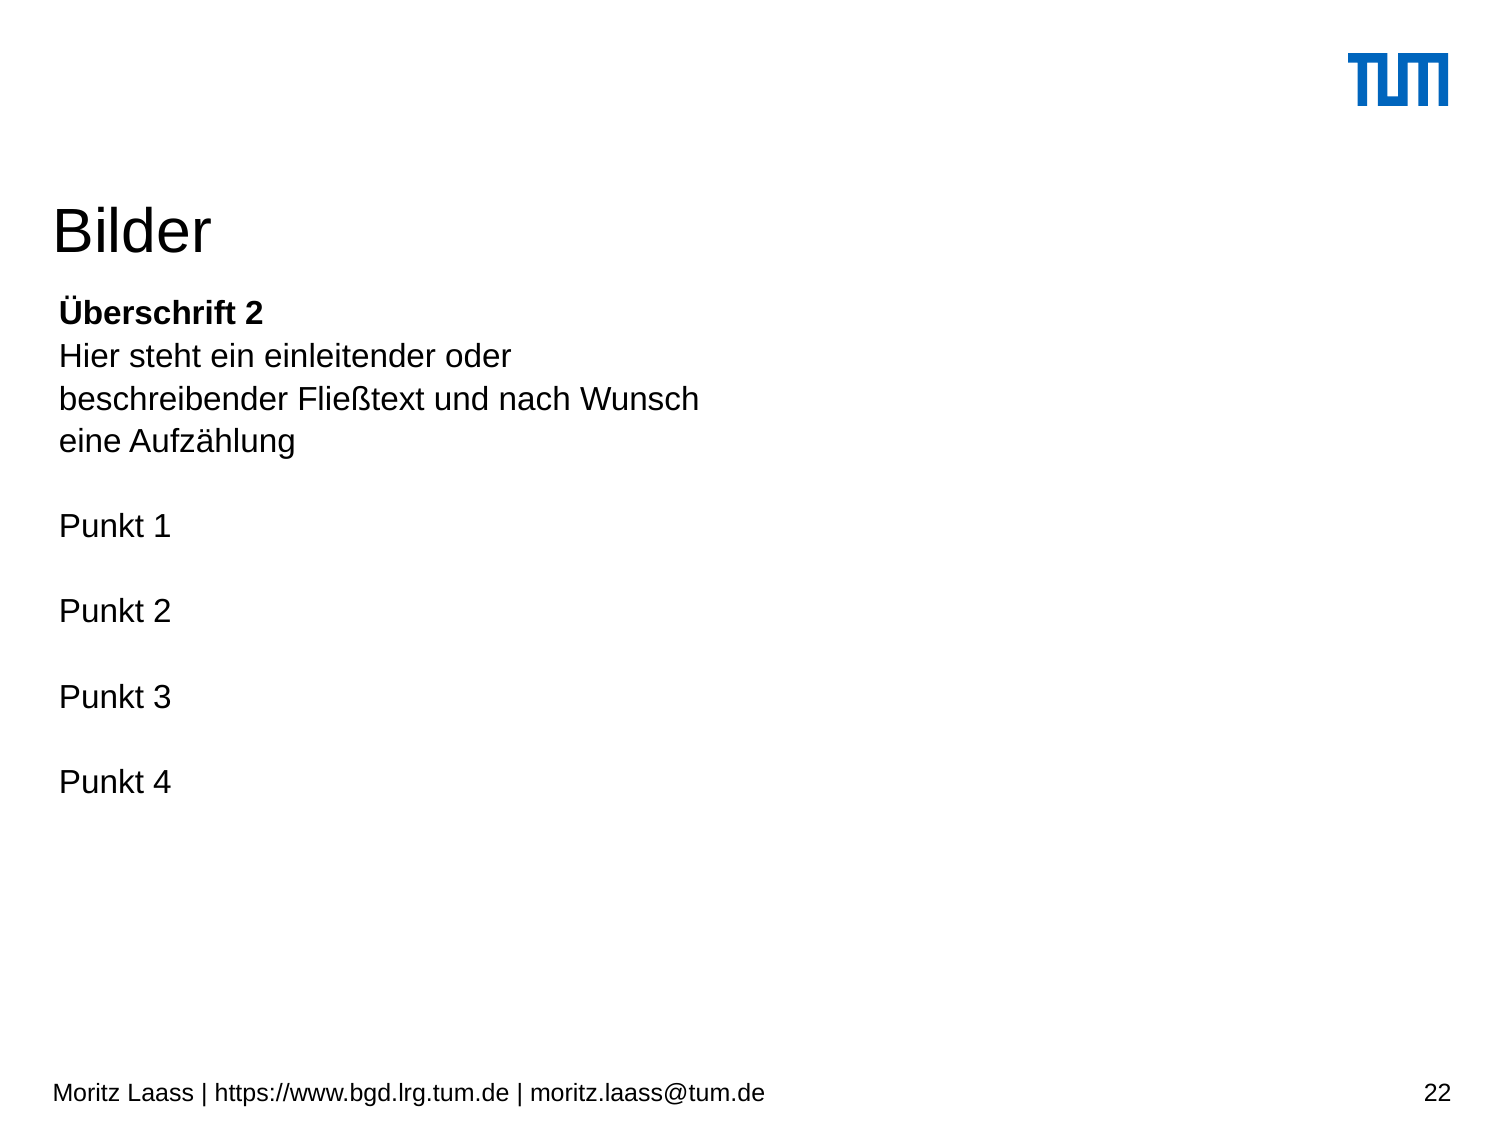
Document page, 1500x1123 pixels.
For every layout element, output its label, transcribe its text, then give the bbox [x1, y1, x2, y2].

list Überschrift 2 Hier steht ein einleitender oder beschreibender Fließtext und nach Wunsch eine Aufzählung Punkt 1 Punkt 2 Punkt 3 Punkt 4 [59, 289, 739, 1063]
title Bilder [52, 195, 1453, 266]
